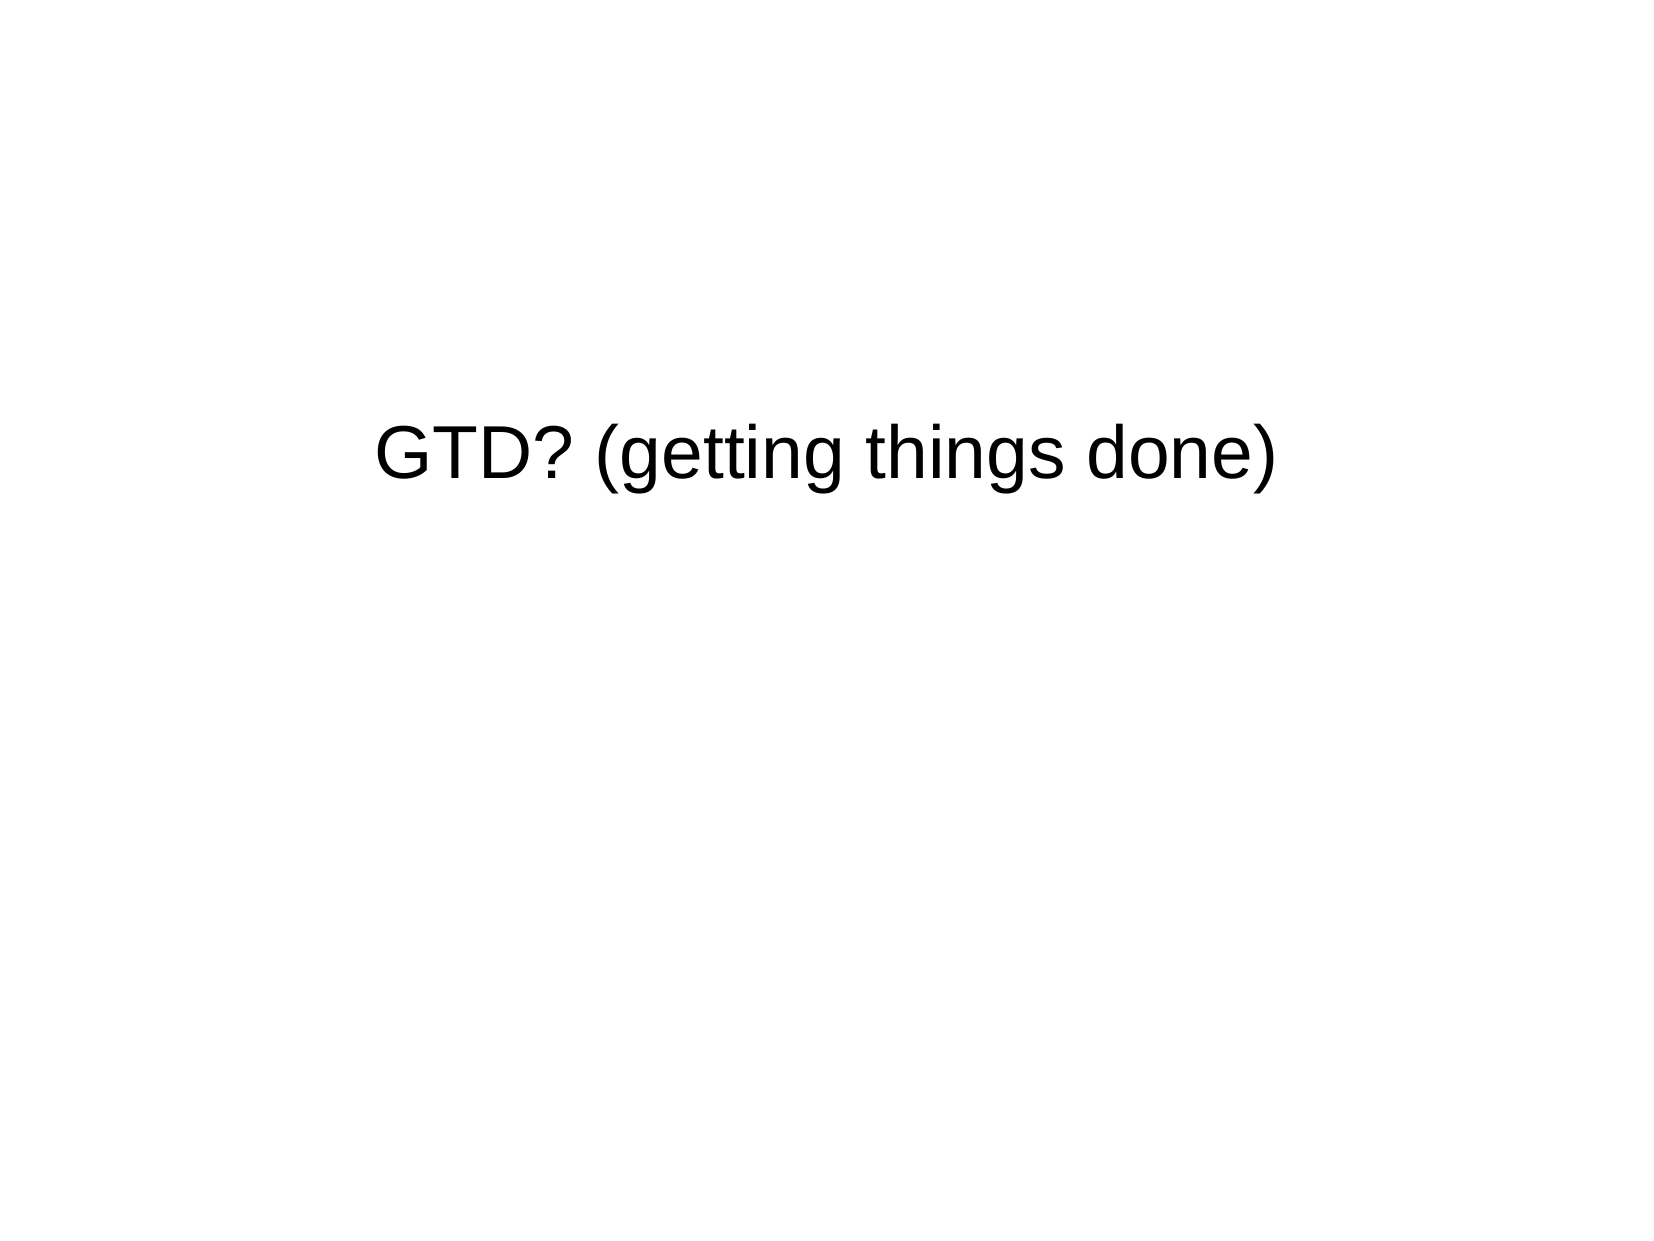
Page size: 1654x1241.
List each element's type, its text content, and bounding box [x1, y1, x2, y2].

subtitle GTD? (getting things done) [82, 140, 1571, 1101]
